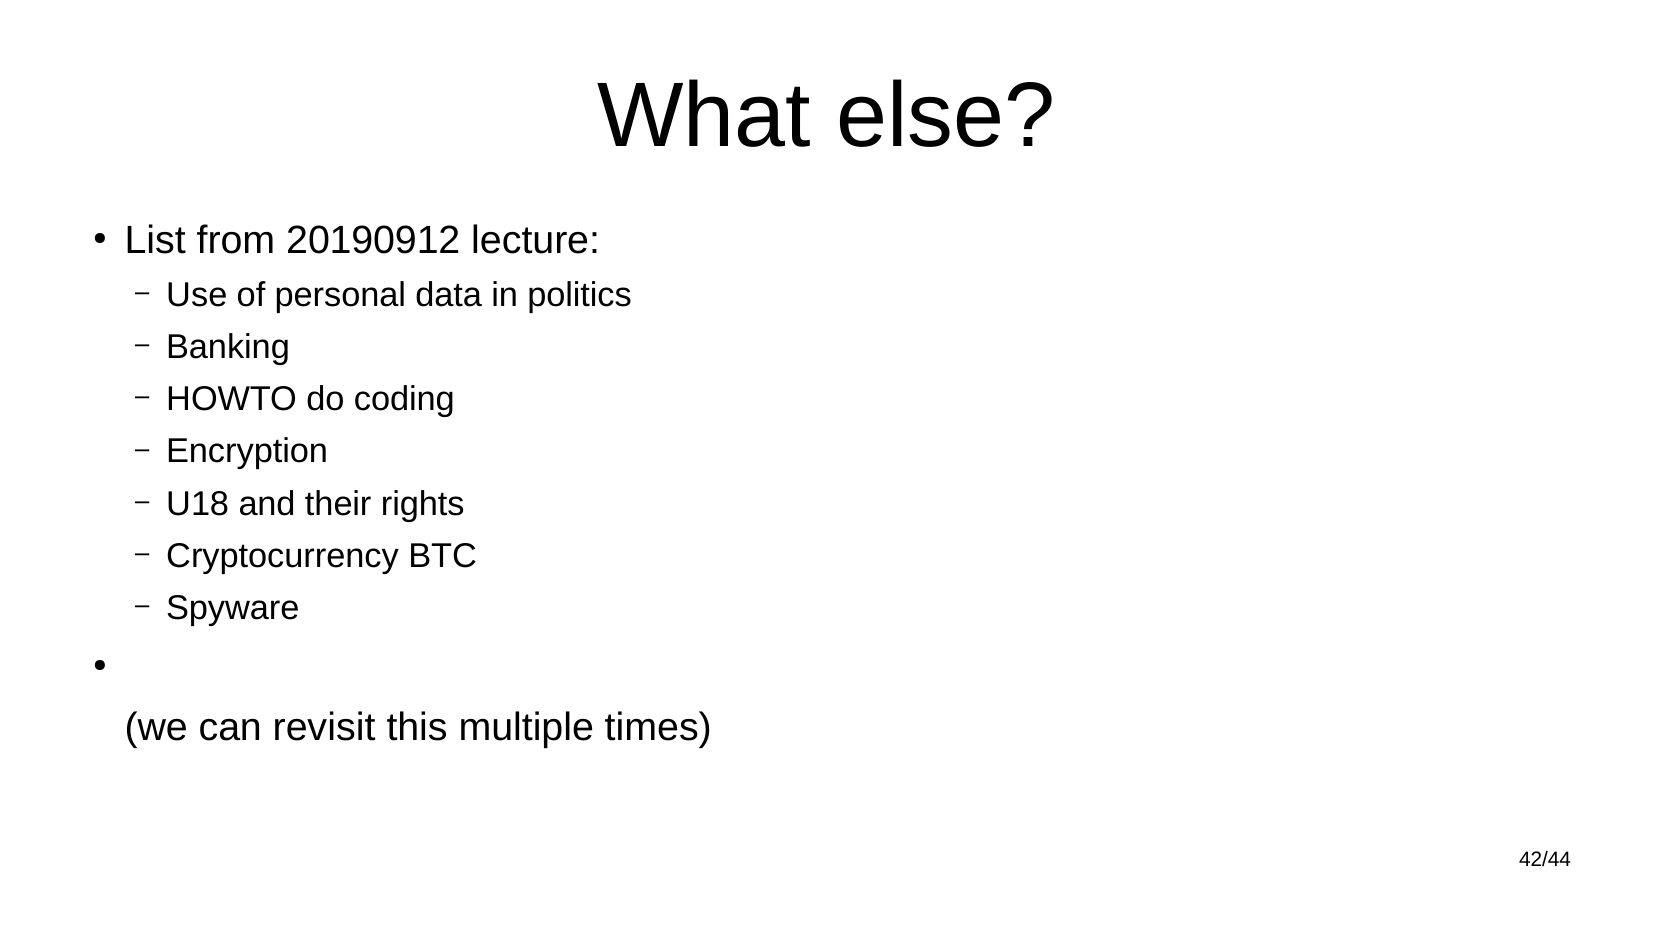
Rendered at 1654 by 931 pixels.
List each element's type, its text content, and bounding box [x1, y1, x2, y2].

title What else? [82, 37, 1571, 193]
list List from 20190912 lecture: Use of personal data in politics Banking HOWTO do coding Encryption U18 and their rights Cryptocurrency BTC Spyware (we can revisit this multiple times) [82, 217, 1571, 758]
